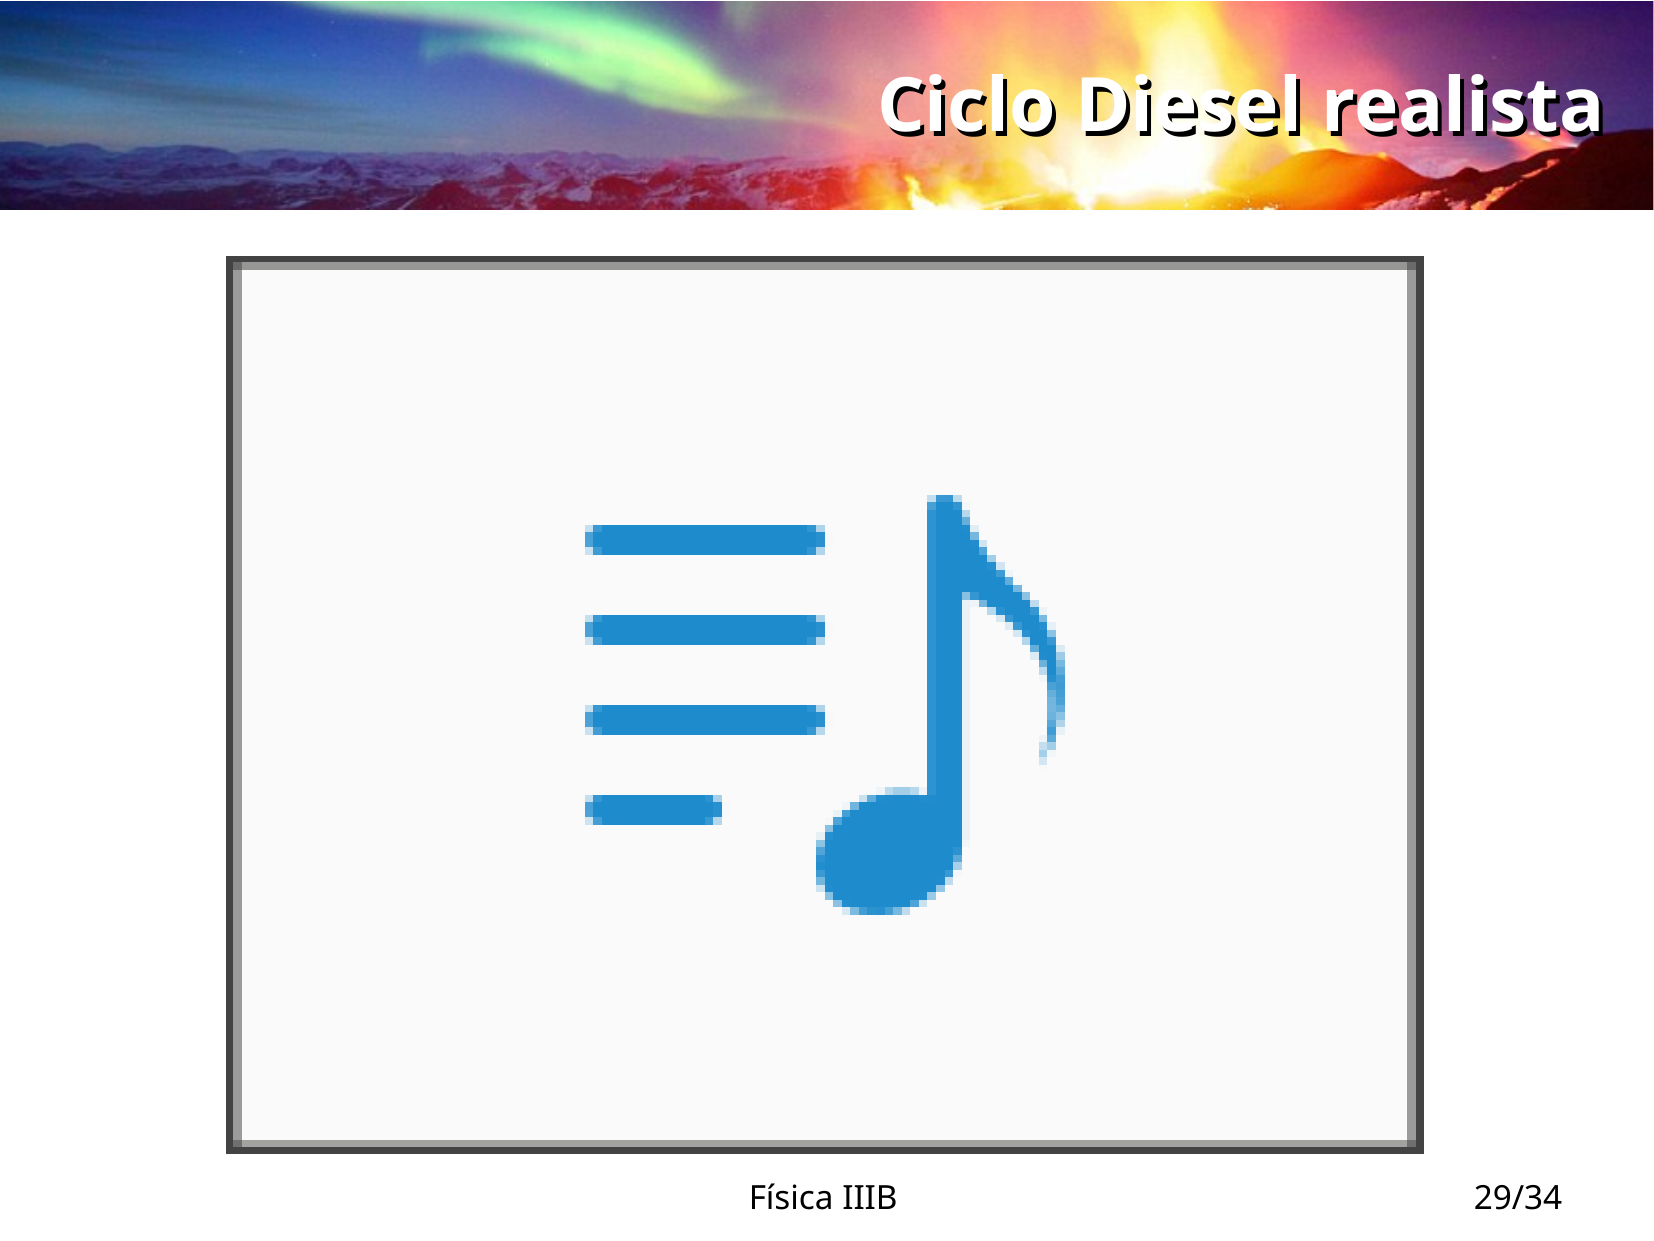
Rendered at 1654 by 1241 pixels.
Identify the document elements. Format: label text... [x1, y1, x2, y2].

text_box [224, 255, 1425, 1155]
title Ciclo Diesel realista [45, 15, 1606, 191]
picture [0, 1, 1654, 210]
